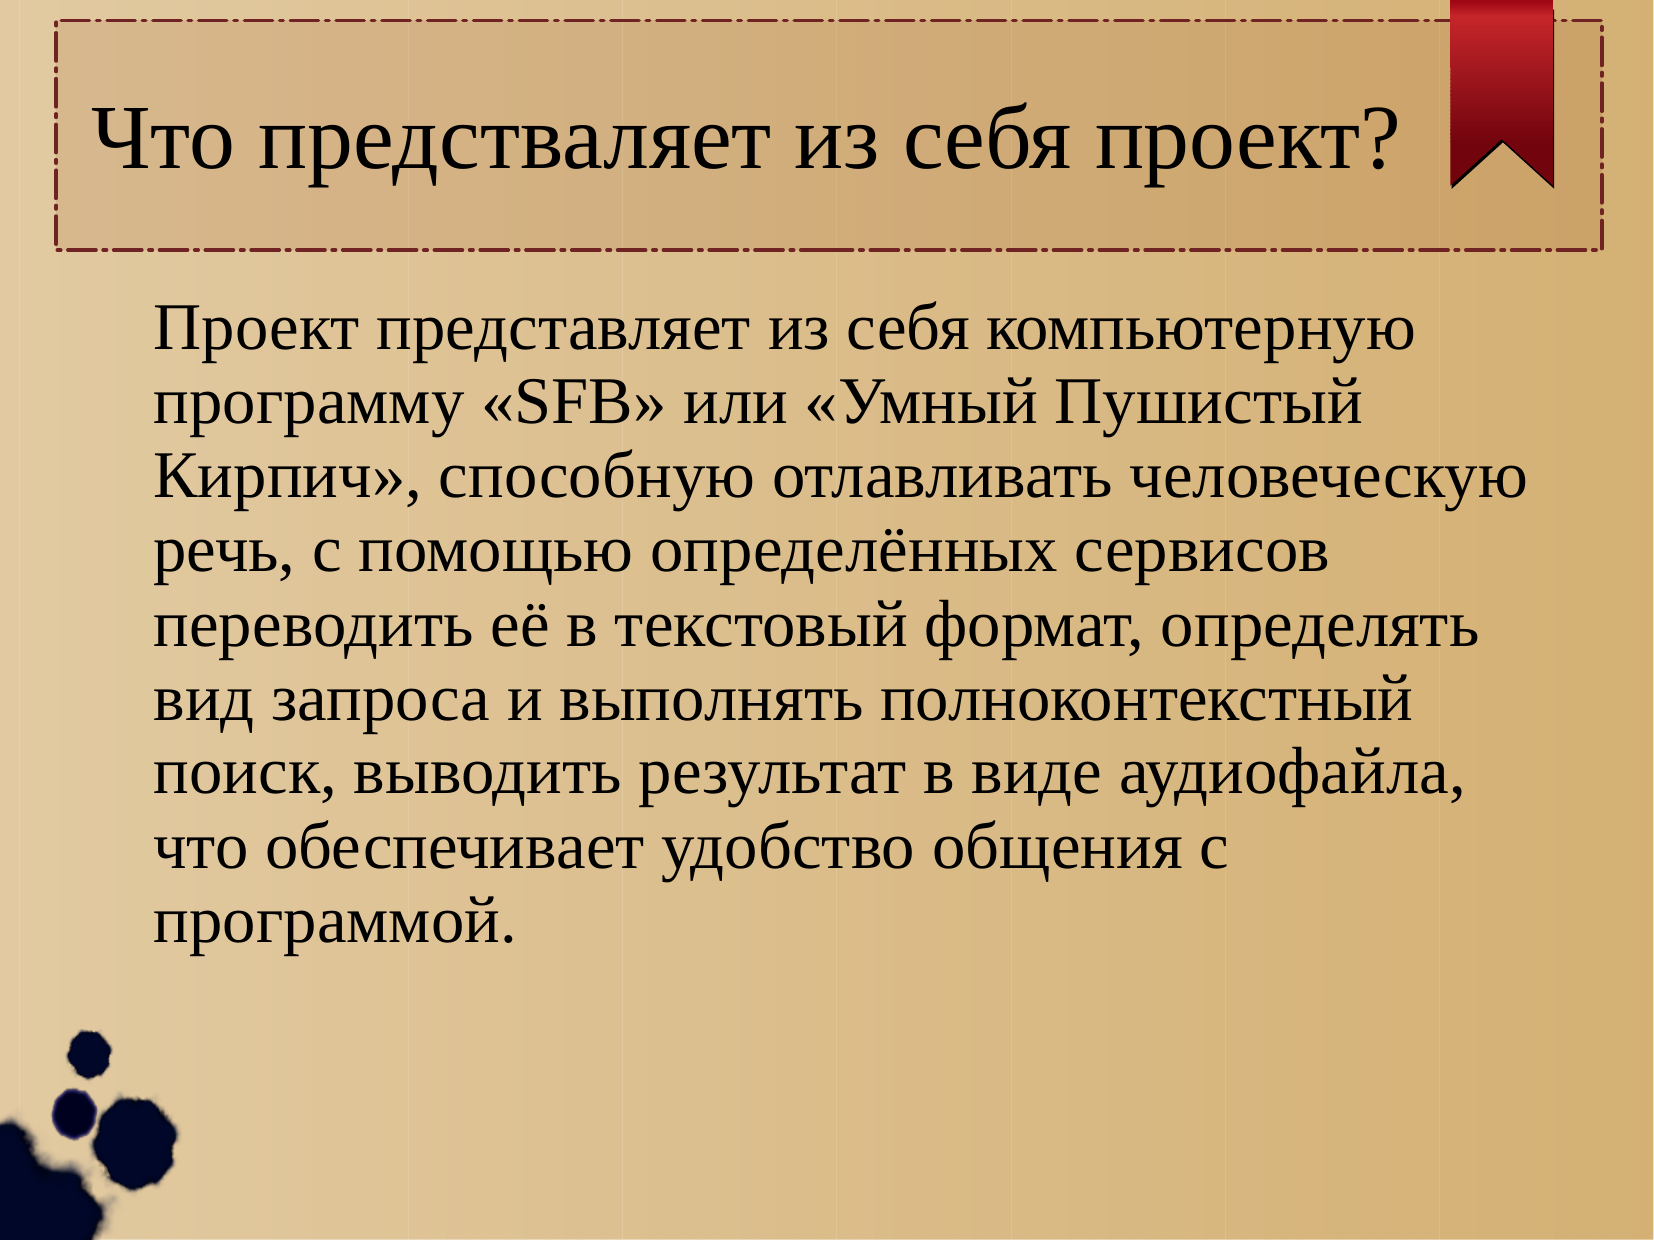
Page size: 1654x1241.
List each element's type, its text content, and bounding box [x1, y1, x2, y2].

list Проект представляет из себя компьютерную программу «SFB» или «Умный Пушистый Кирпич», способную отлавливать человеческую речь, с помощью определённых сервисов переводить её в текстовый формат, определять вид запроса и выполнять полноконтекстный поиск, выводить результат в виде аудиофайла, что обеспечивает удобство общения с программой. [82, 290, 1571, 1010]
title Что предстваляет из себя проект? [82, 47, 1412, 229]
